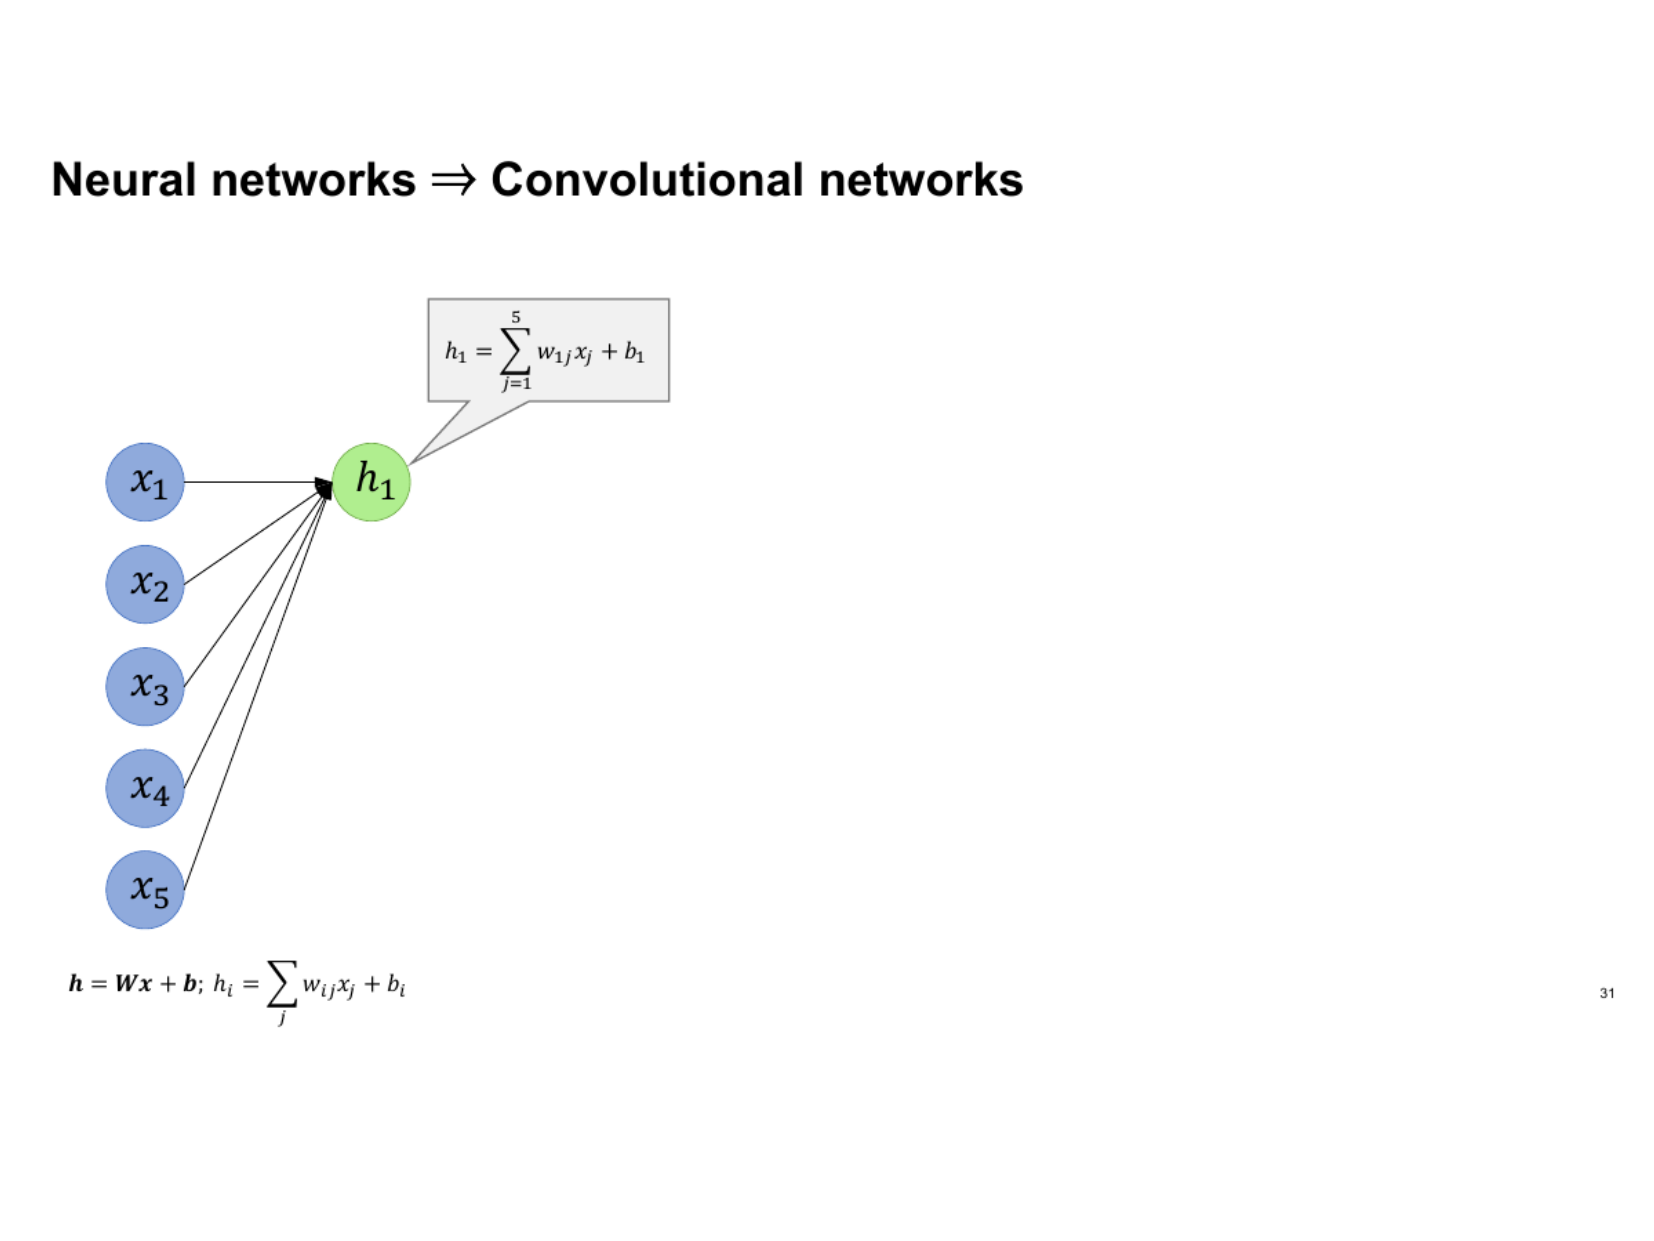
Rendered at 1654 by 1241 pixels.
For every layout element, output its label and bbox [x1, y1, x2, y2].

picture [2, 117, 1654, 1041]
